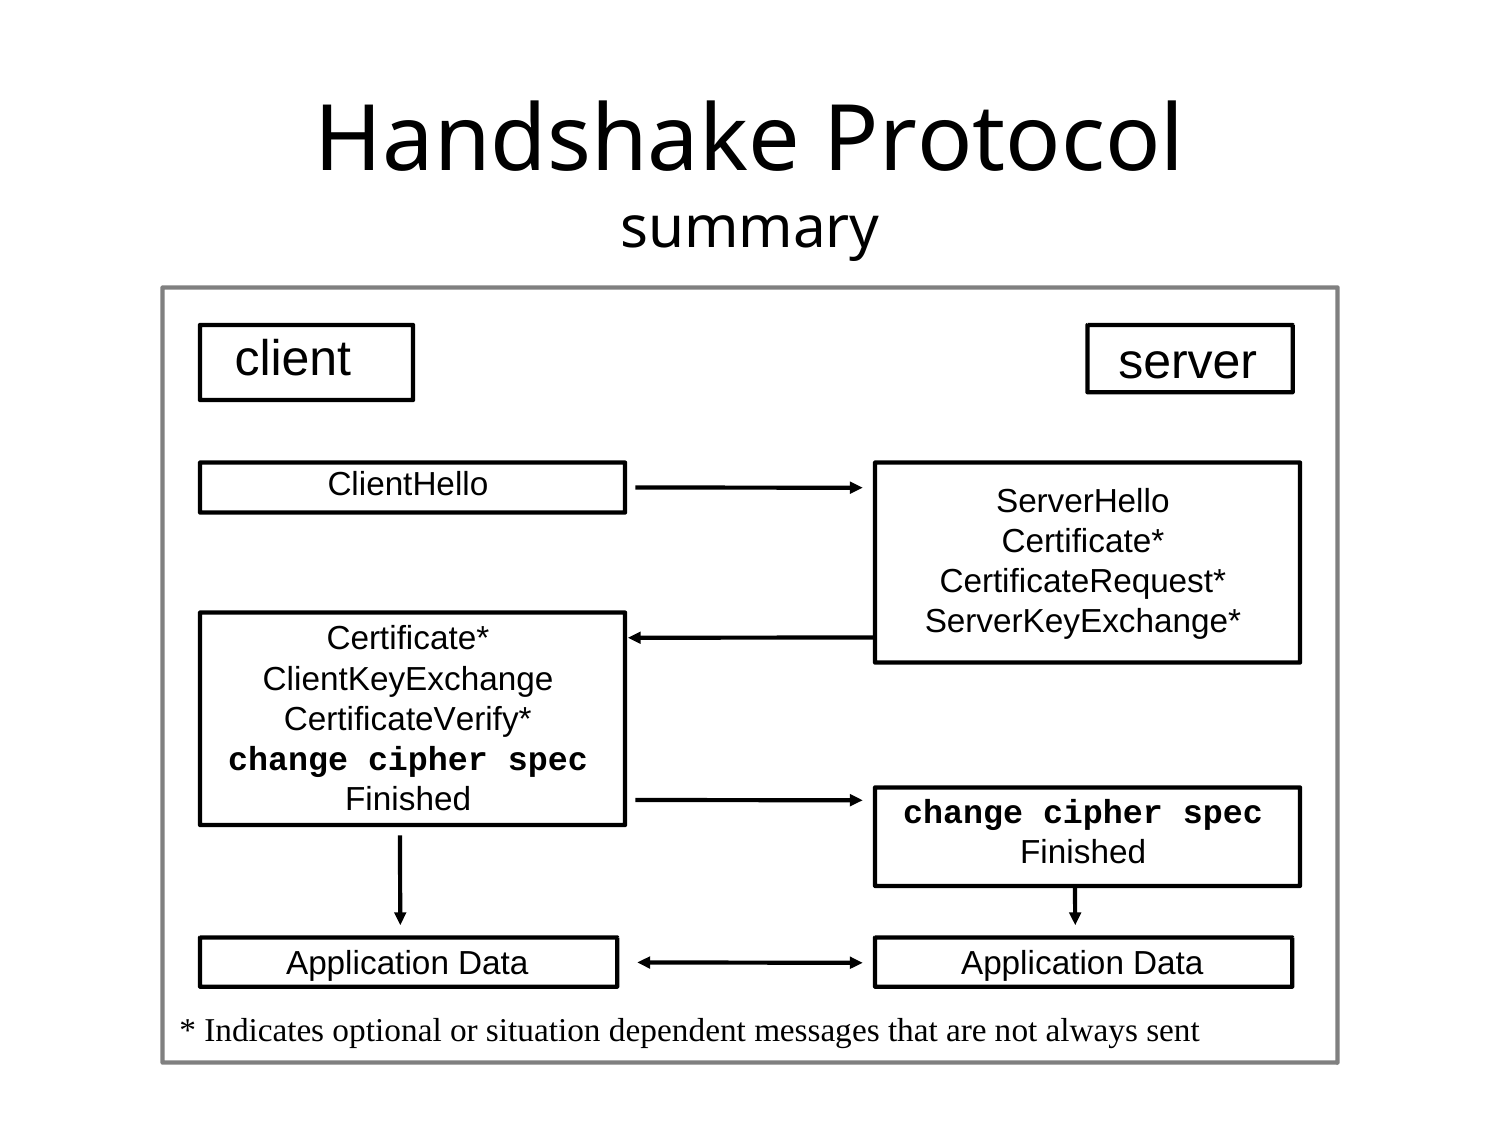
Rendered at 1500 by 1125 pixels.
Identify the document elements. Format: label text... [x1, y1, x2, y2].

text_box Certificate* ClientKeyExchange CertificateVerify* change cipher spec Finished [213, 615, 604, 822]
text_box Application Data [271, 940, 544, 984]
text_box ClientHello [312, 465, 504, 510]
text_box client [219, 323, 366, 395]
text_box * Indicates optional or situation dependent messages that are not always sent [164, 1003, 1217, 1057]
text_box ServerHello Certificate* CertificateRequest* ServerKeyExchange* [909, 474, 1257, 648]
text_box change cipher spec Finished [888, 790, 1279, 879]
text_box Handshake Protocol summary [112, 70, 1388, 267]
text_box Application Data [946, 940, 1219, 984]
text_box server [1103, 325, 1273, 398]
